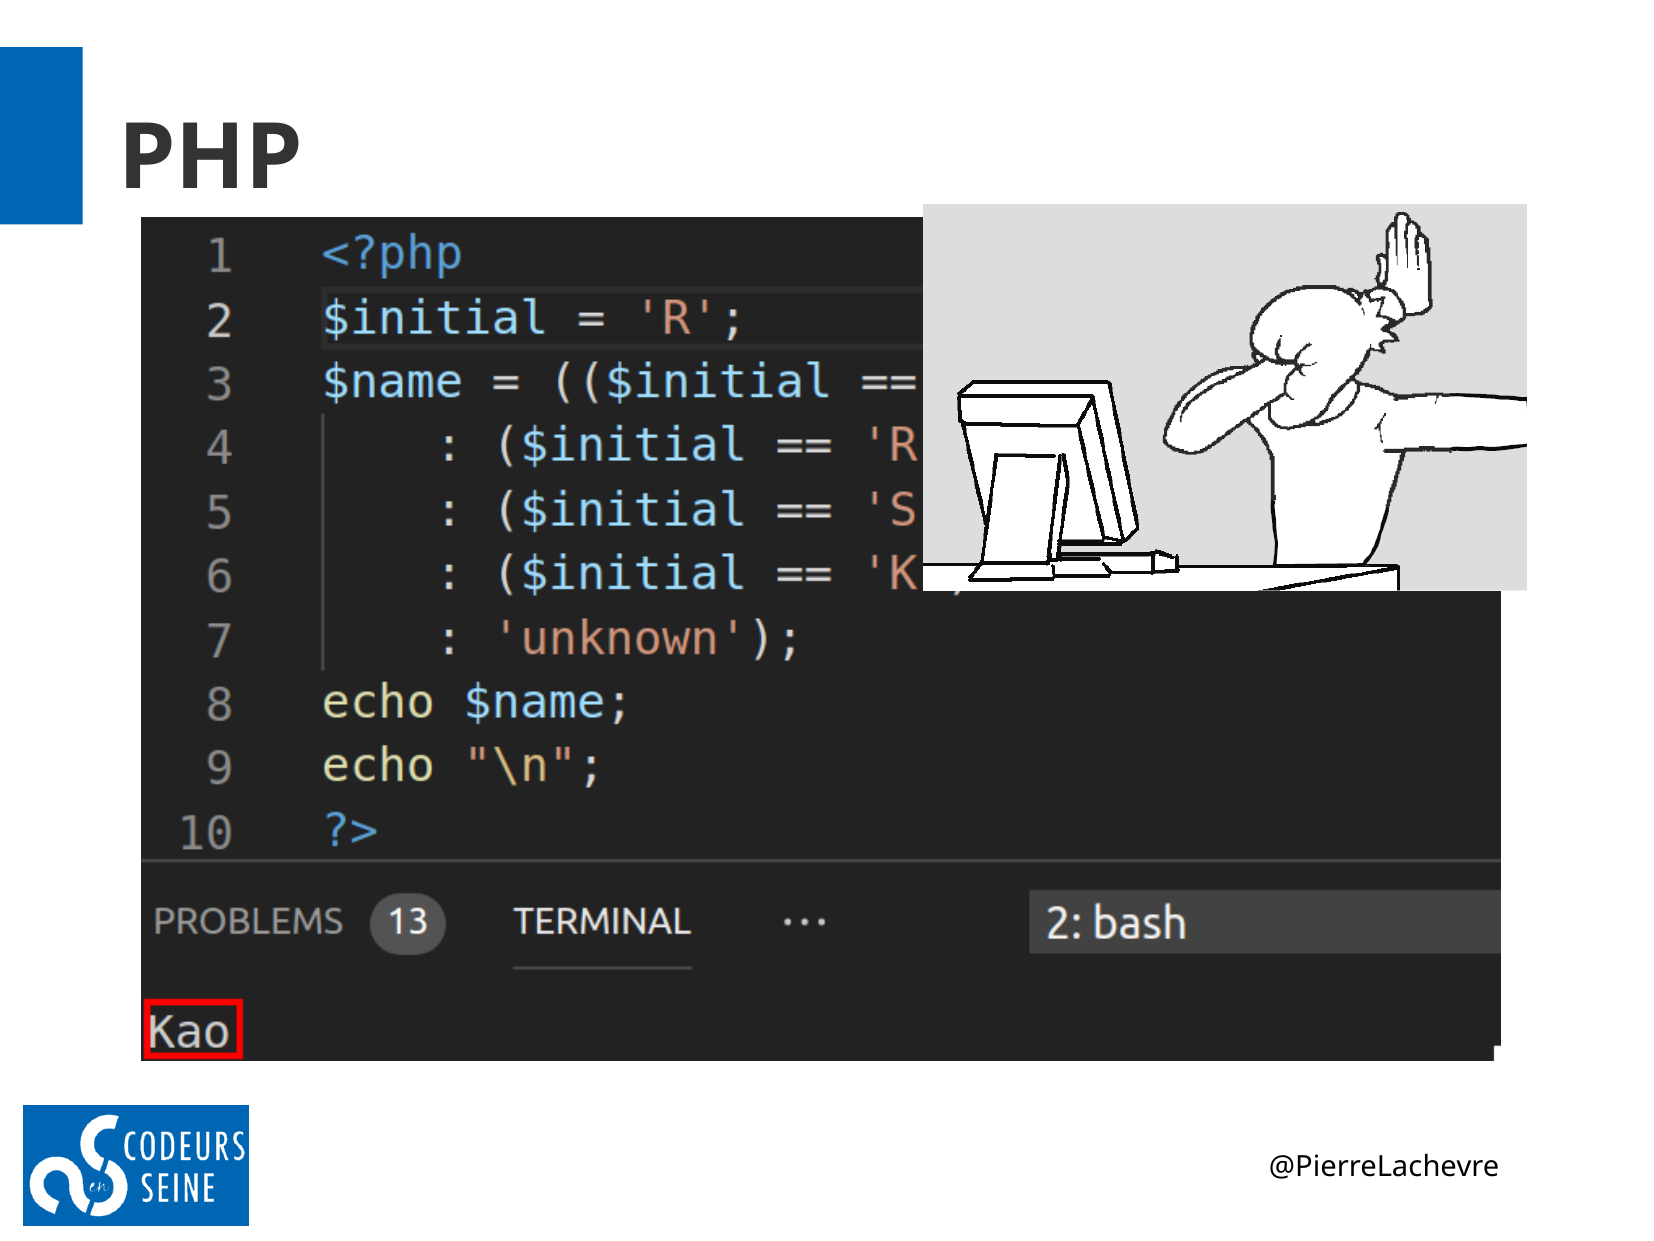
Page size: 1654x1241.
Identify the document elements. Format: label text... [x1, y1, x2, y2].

picture [23, 1105, 249, 1226]
title PHP [118, 49, 1571, 257]
picture [141, 204, 1527, 1061]
